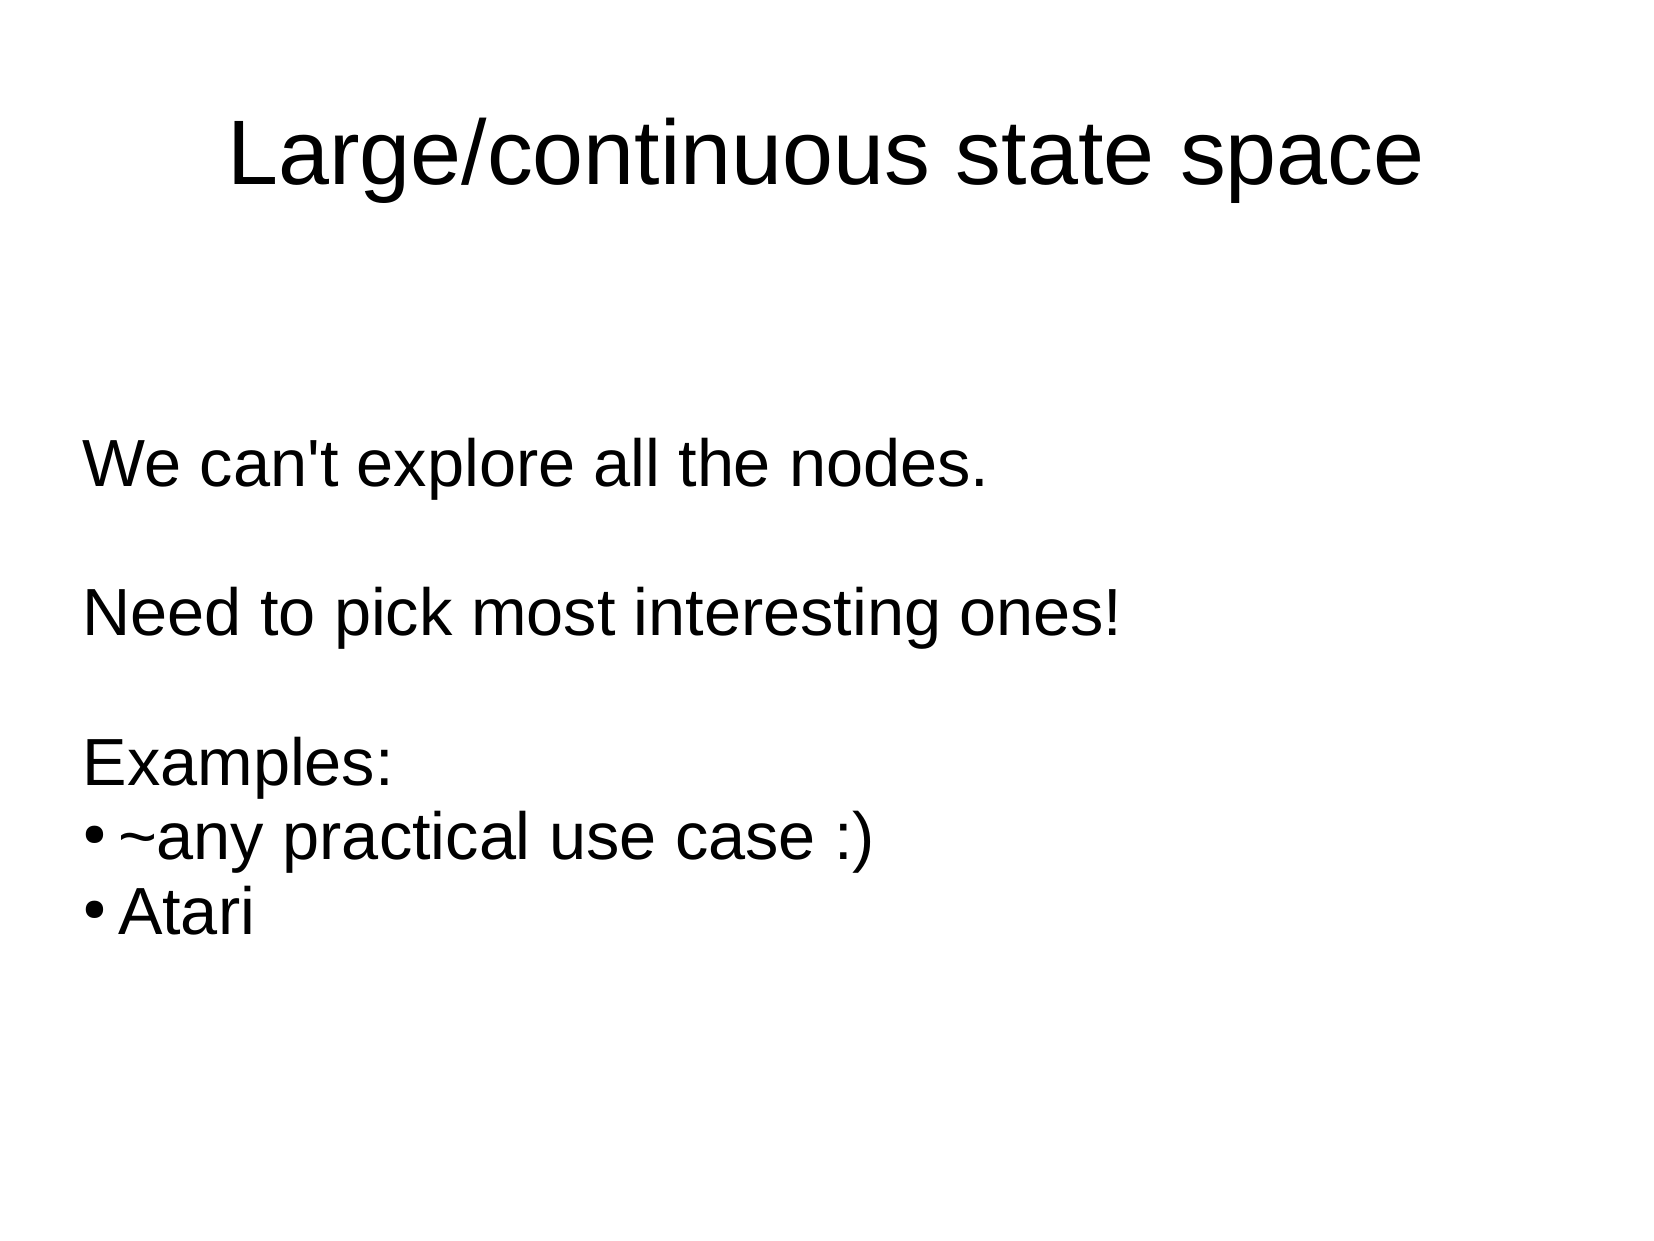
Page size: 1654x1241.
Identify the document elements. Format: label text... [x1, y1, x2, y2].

title Large/continuous state space [82, 49, 1571, 257]
subtitle We can't explore all the nodes. Need to pick most interesting ones! Examples: ~any practical use case :) Atari [82, 290, 1571, 1010]
